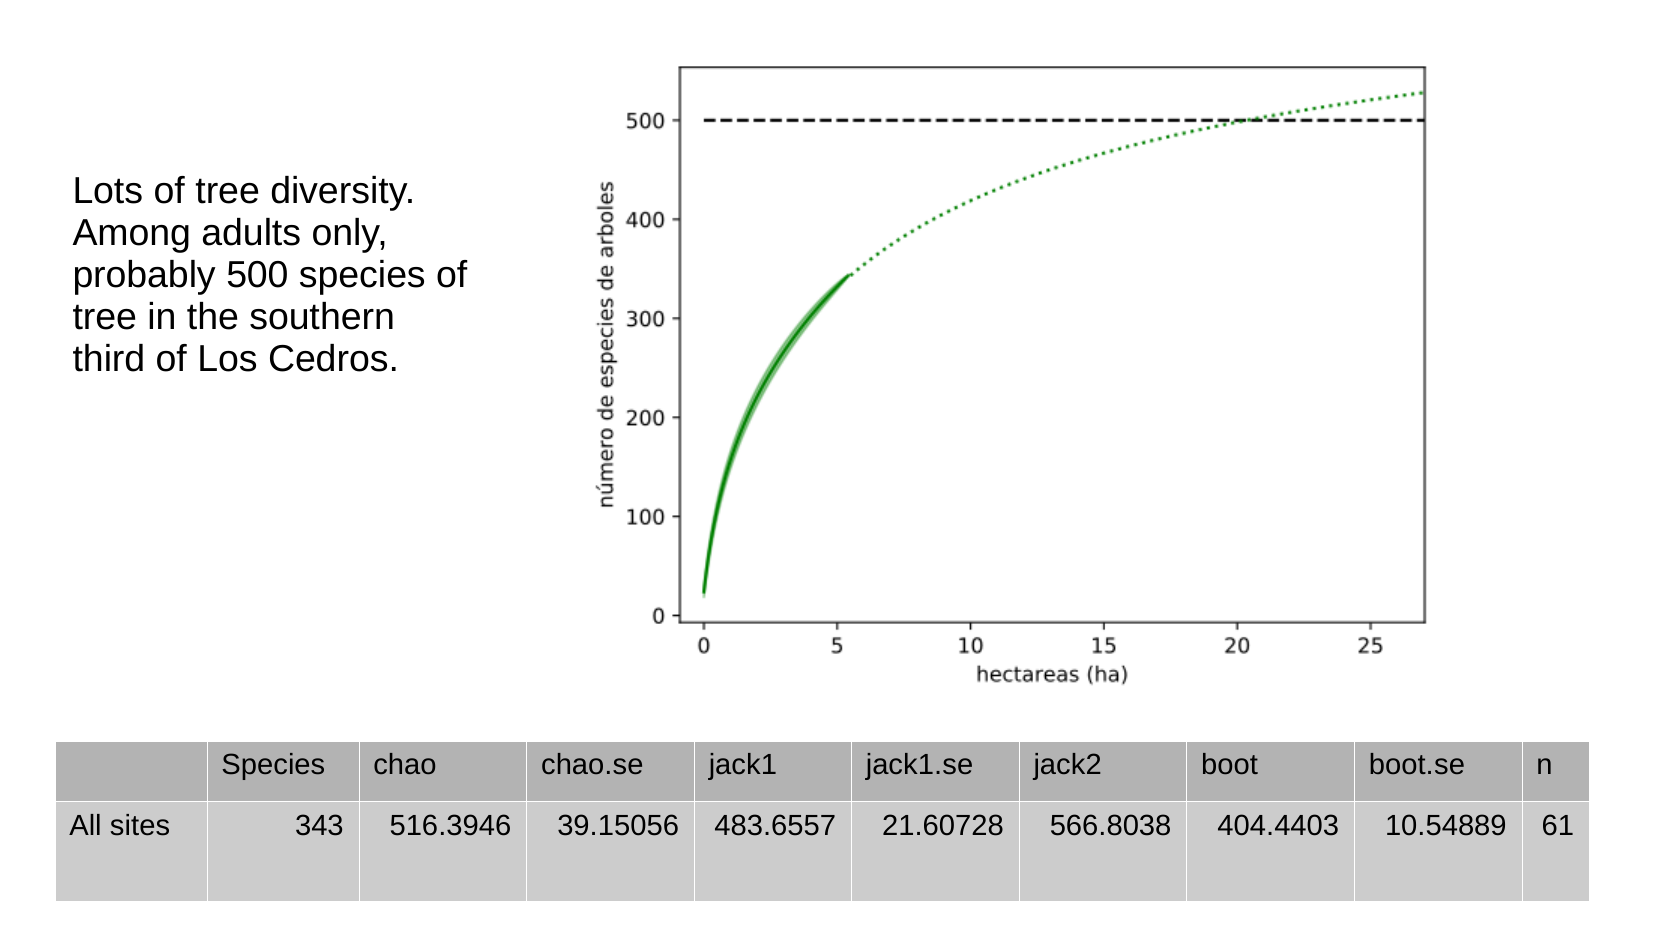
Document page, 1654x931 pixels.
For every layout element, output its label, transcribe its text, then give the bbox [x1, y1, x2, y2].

table_header boot [1187, 742, 1354, 801]
table_header chao [360, 742, 526, 801]
table_cell All sites [56, 802, 207, 901]
picture [560, 0, 1521, 702]
table_cell 10.54889 [1355, 802, 1522, 901]
table_header boot.se [1355, 742, 1522, 801]
table_header jack1.se [852, 742, 1019, 801]
table_header chao.se [527, 742, 694, 801]
text_box Lots of tree diversity. Among adults only, probably 500 species of tree in the southern third of Los Cedros. [57, 162, 491, 477]
table_cell 404.4403 [1187, 802, 1354, 901]
table_cell 343 [208, 802, 359, 901]
table_header jack1 [695, 742, 851, 801]
table_header n [1523, 742, 1589, 801]
table_cell 21.60728 [852, 802, 1019, 901]
table_cell 61 [1523, 802, 1589, 901]
table_cell 39.15056 [527, 802, 694, 901]
table_cell 516.3946 [360, 802, 526, 901]
table_header [56, 742, 207, 801]
table_cell 566.8038 [1020, 802, 1186, 901]
table_header jack2 [1020, 742, 1186, 801]
table_header Species [208, 742, 359, 801]
table_cell 483.6557 [695, 802, 851, 901]
